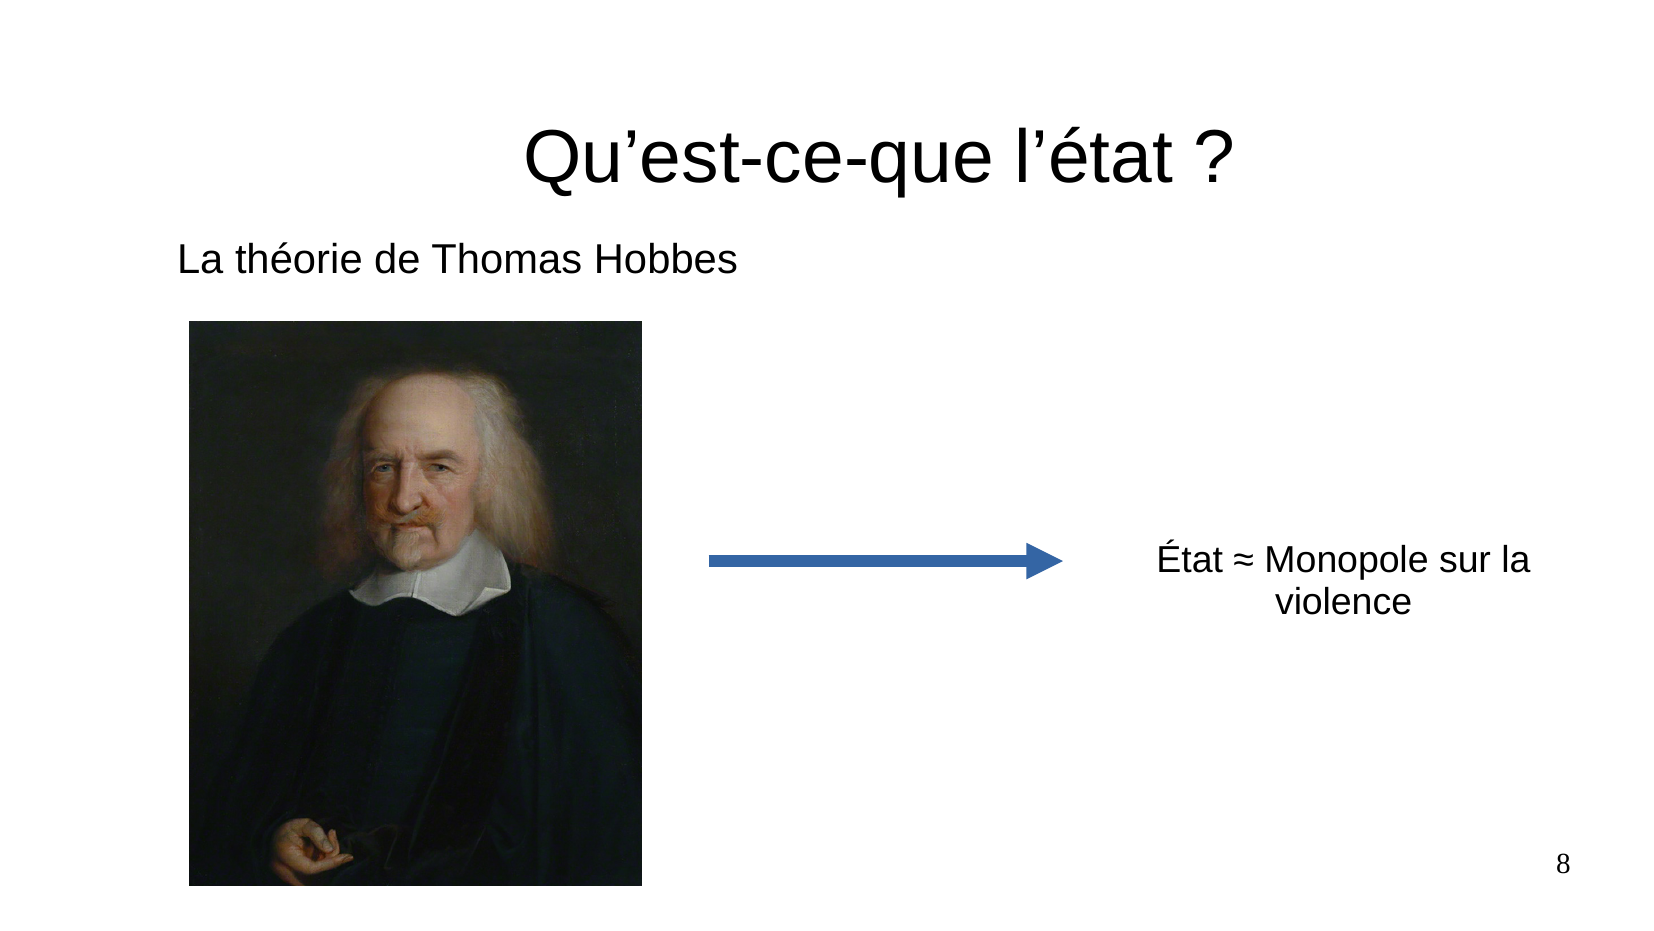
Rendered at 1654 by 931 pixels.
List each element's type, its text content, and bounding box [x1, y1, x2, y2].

list La théorie de Thomas Hobbes [118, 236, 750, 325]
picture [189, 321, 642, 886]
text_box État ≈ Monopole sur la violence [1092, 531, 1595, 631]
title Qu’est-ce-que l’état ? [82, 30, 1571, 199]
